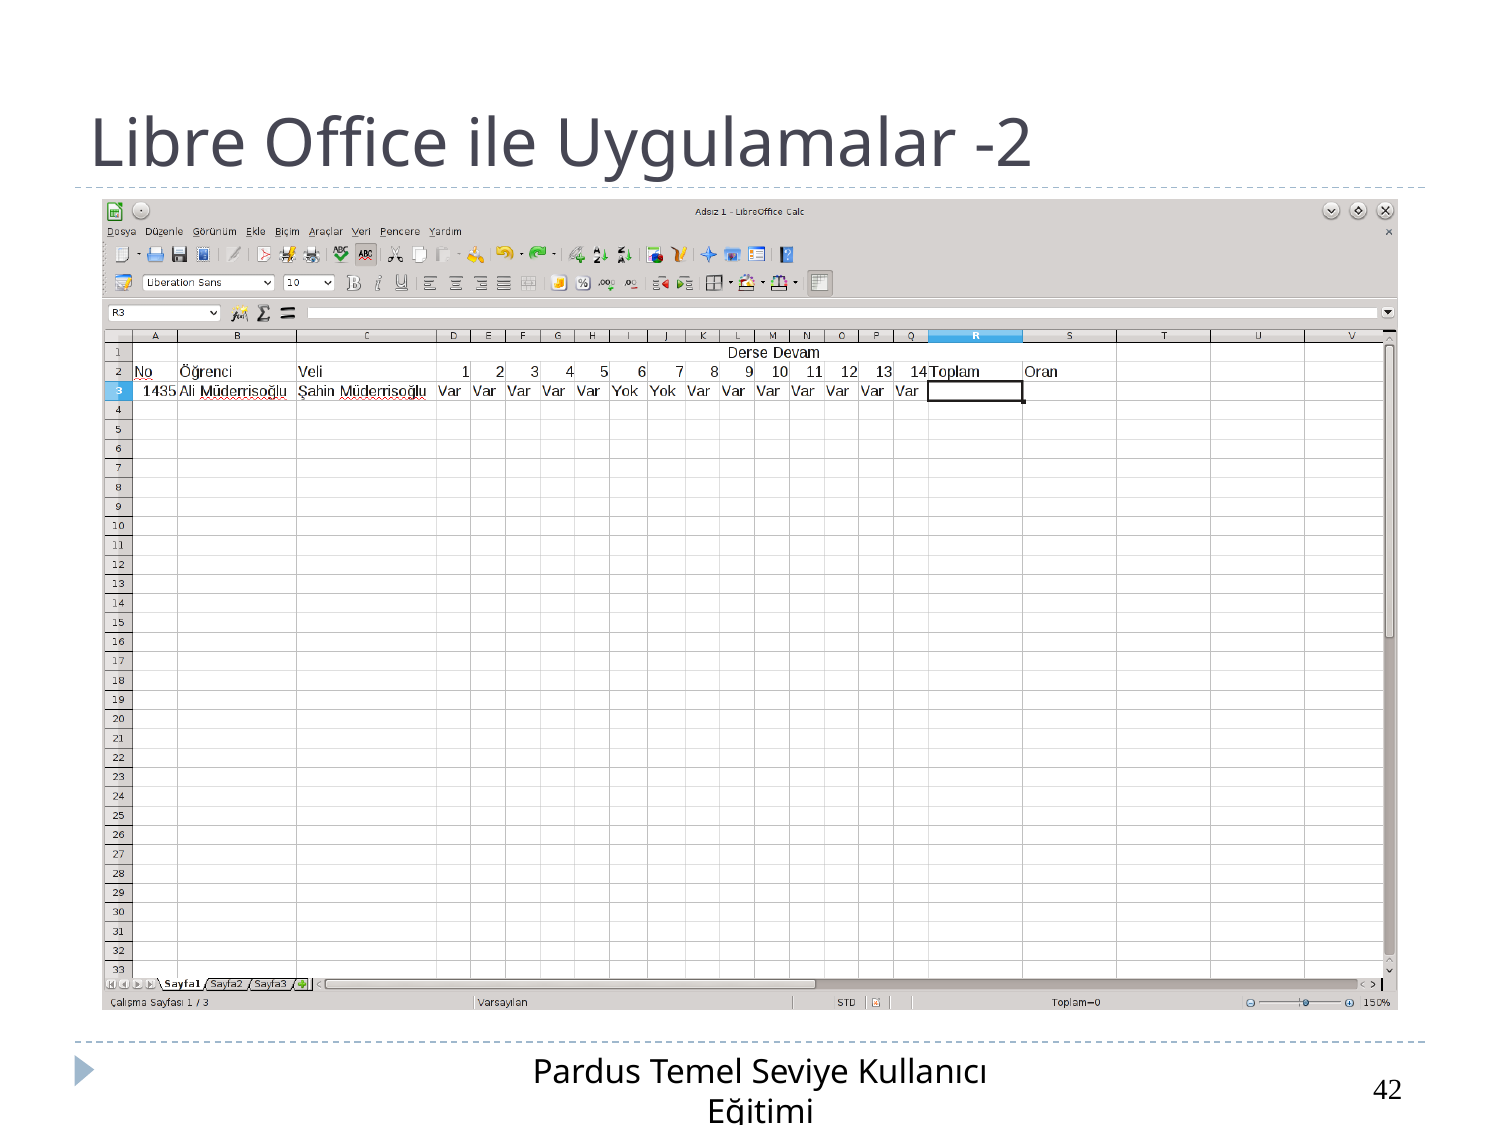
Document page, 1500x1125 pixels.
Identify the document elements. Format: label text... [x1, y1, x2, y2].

title Libre Office ile Uygulamalar -2 [75, 24, 1425, 188]
picture [102, 199, 1398, 1010]
